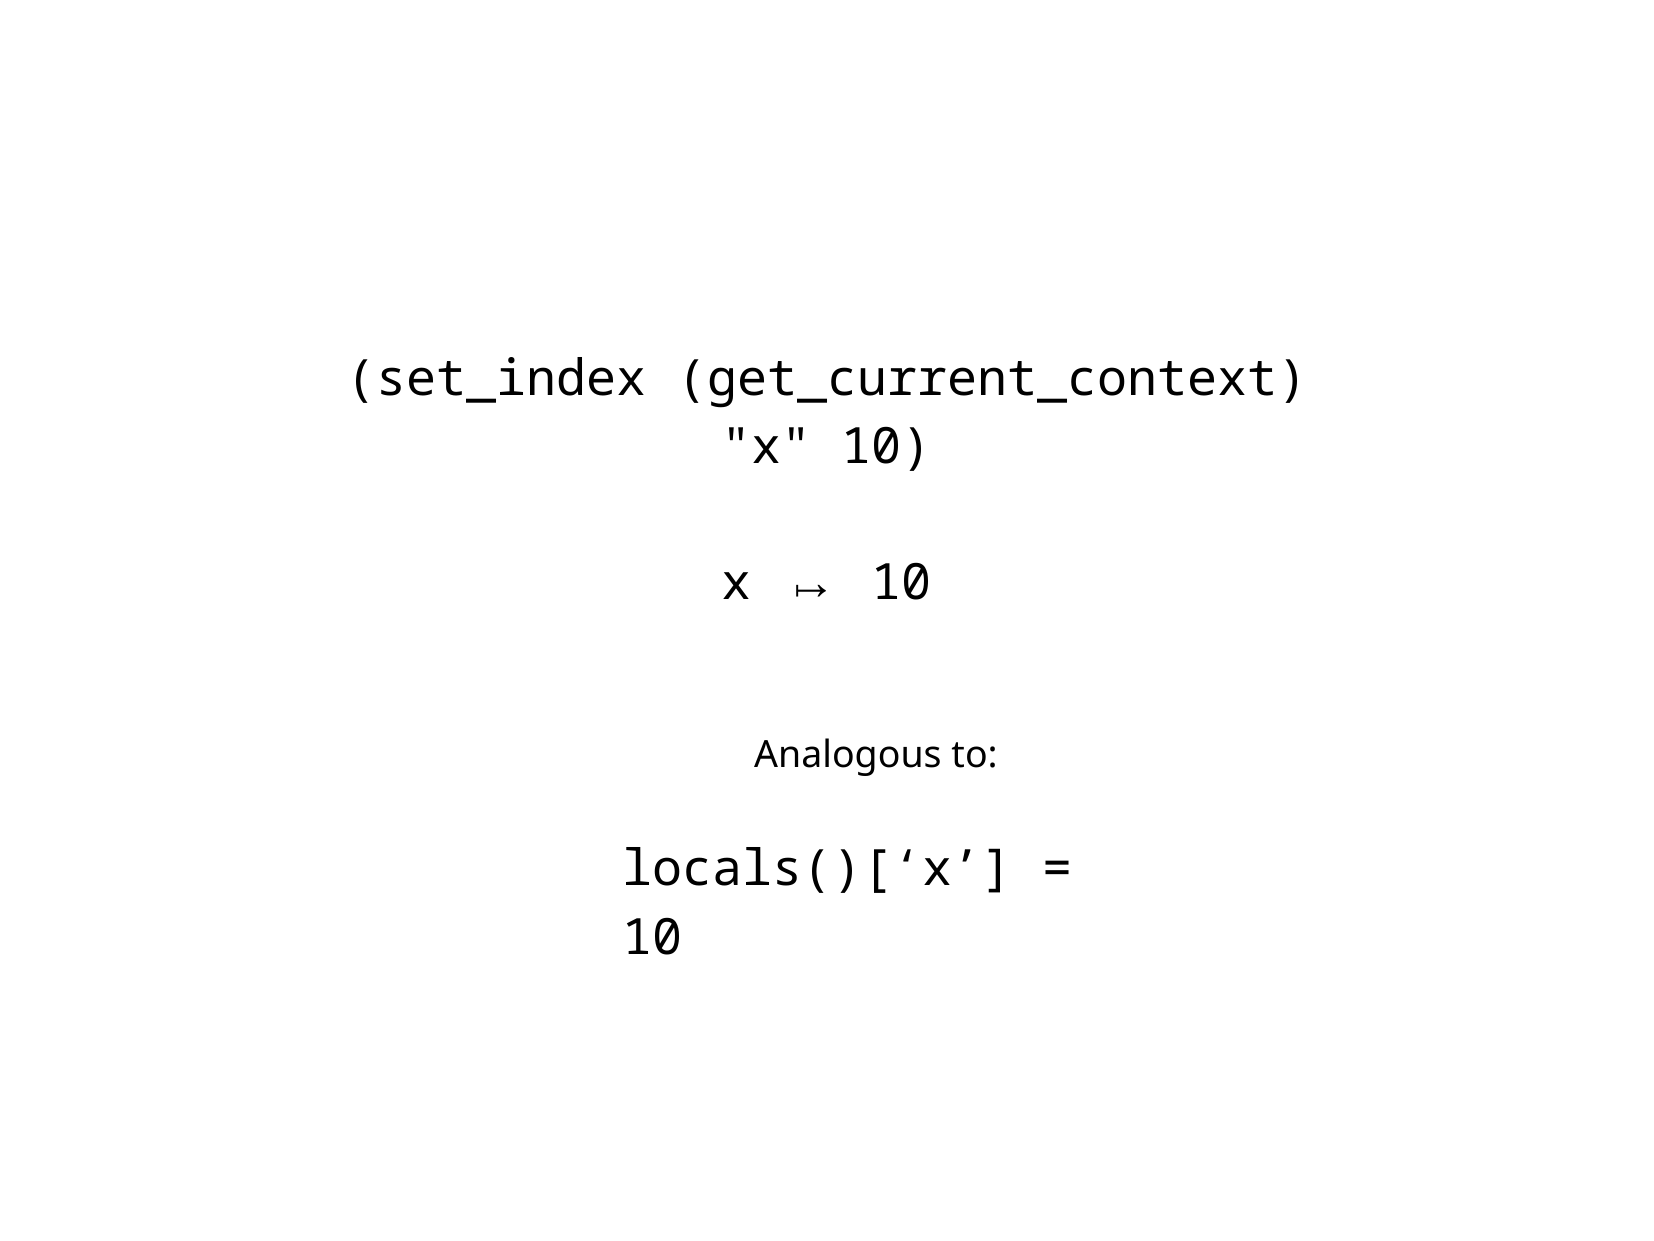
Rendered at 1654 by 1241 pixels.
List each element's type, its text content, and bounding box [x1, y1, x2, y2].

text_box Analogous to: [739, 720, 971, 773]
text_box (set_index (get_current_context) "x" 10) x ↦ 10 [309, 334, 1345, 551]
text_box locals()[‘x’] = 10 [607, 825, 1103, 1042]
